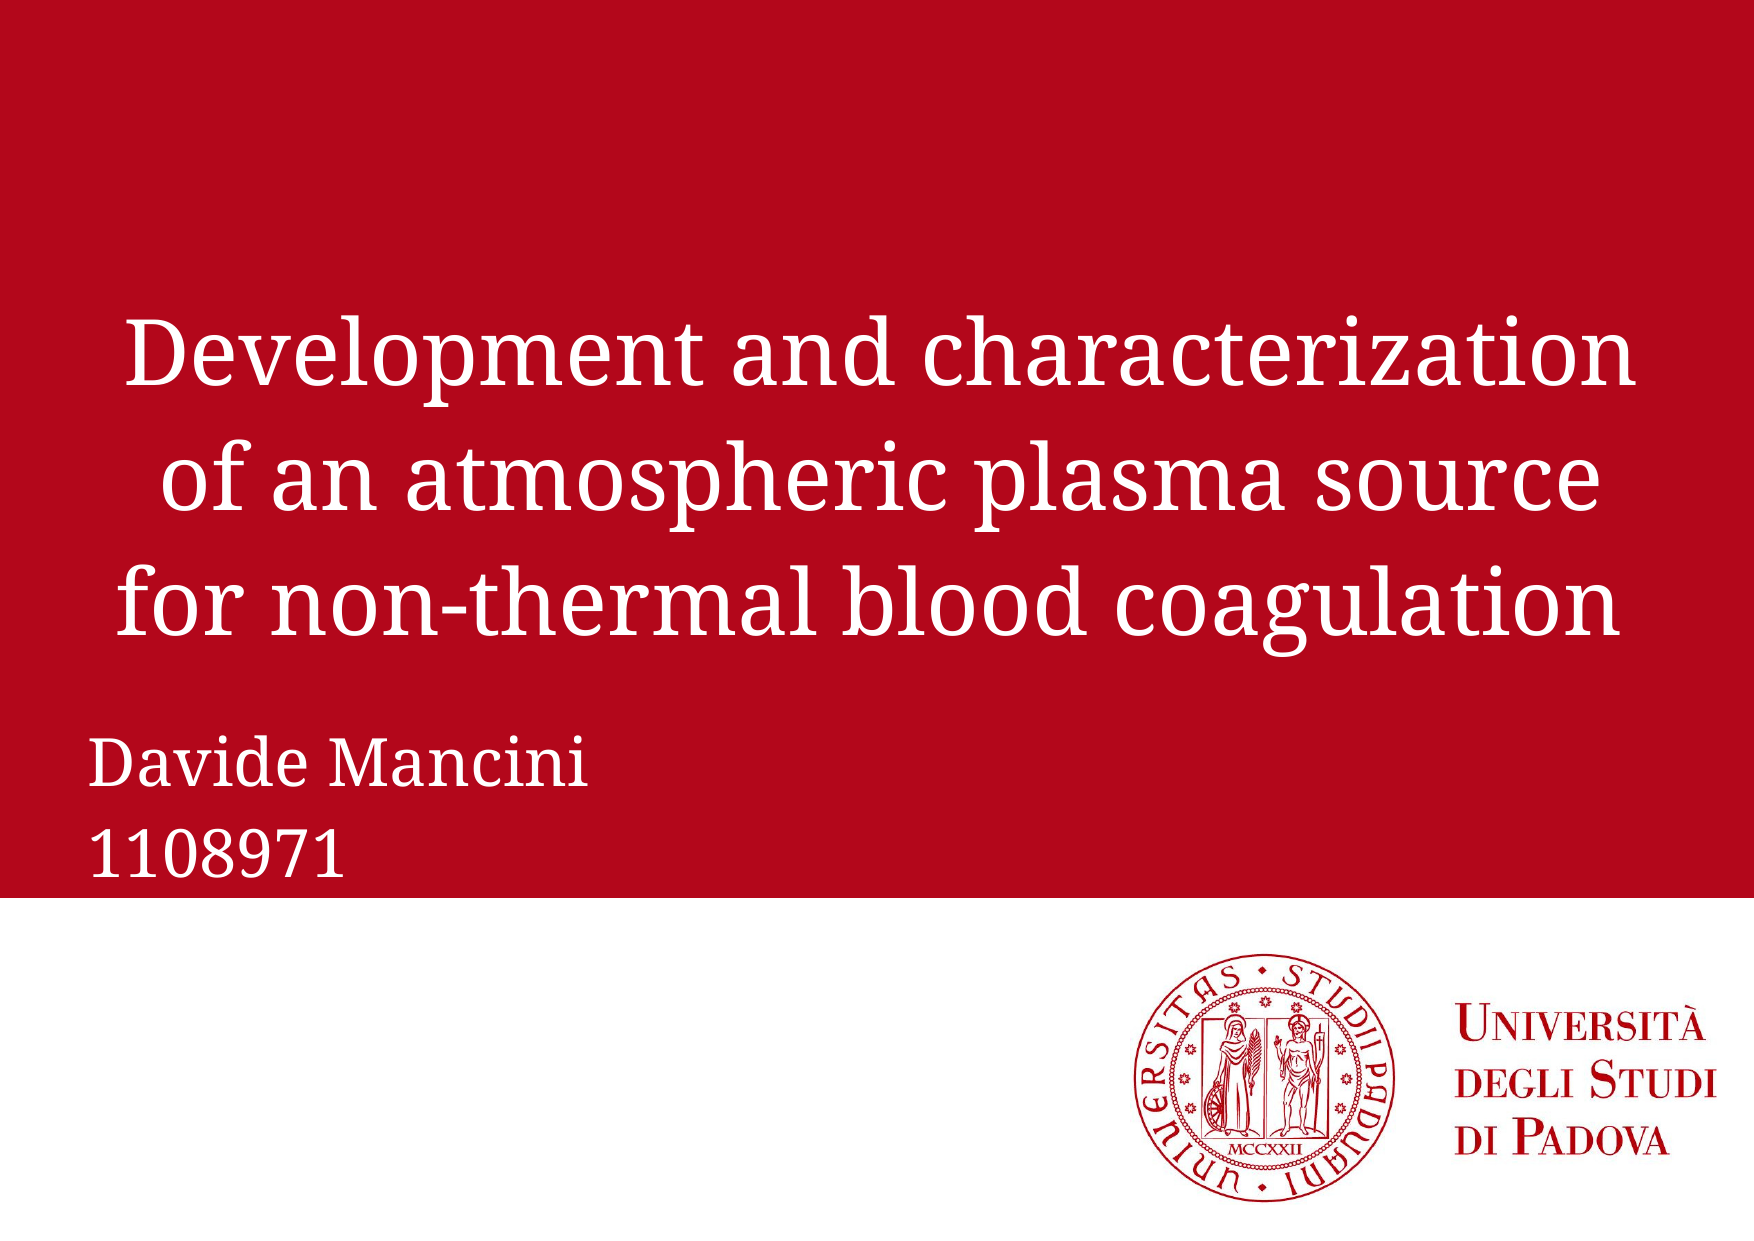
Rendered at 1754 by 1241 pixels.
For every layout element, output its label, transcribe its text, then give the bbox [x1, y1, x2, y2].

subtitle Davide Mancini 1108971 [87, 692, 721, 921]
picture [1130, 950, 1719, 1205]
title Development and characterization of an atmospheric plasma source for non-thermal blood coagulation [92, 318, 1672, 632]
